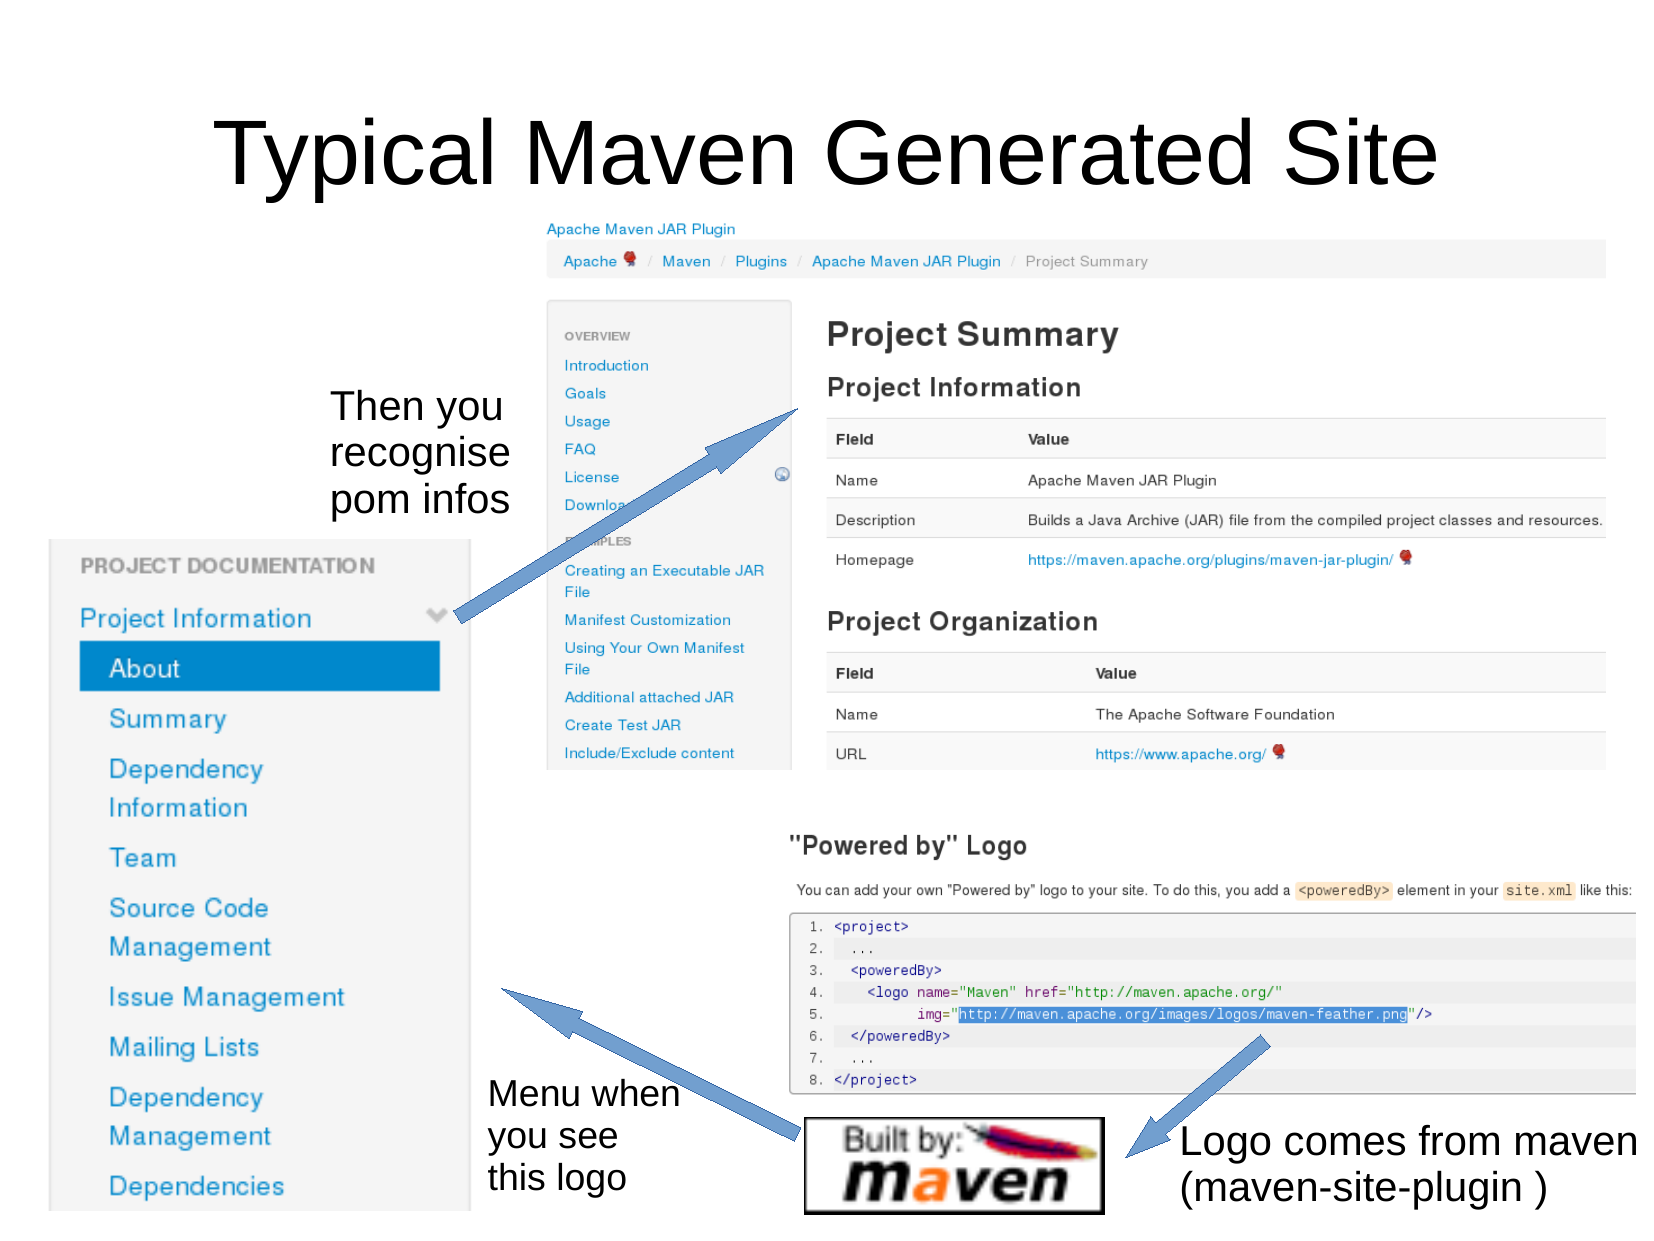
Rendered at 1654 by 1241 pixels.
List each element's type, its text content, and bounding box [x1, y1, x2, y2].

text_box Menu when you see this logo [472, 1065, 721, 1231]
picture [780, 824, 1636, 1101]
picture [540, 216, 1606, 770]
text_box [1170, 1034, 1271, 1110]
picture [804, 1117, 1105, 1216]
text_box Logo comes from maven (maven-site-plugin ) [1164, 1110, 1654, 1218]
picture [30, 539, 481, 1211]
text_box [453, 408, 798, 624]
text_box [501, 988, 674, 1065]
text_box [721, 1088, 801, 1142]
text_box [1125, 1115, 1164, 1158]
text_box Then you recognise pom infos [315, 375, 571, 556]
title Typical Maven Generated Site [82, 49, 1571, 257]
